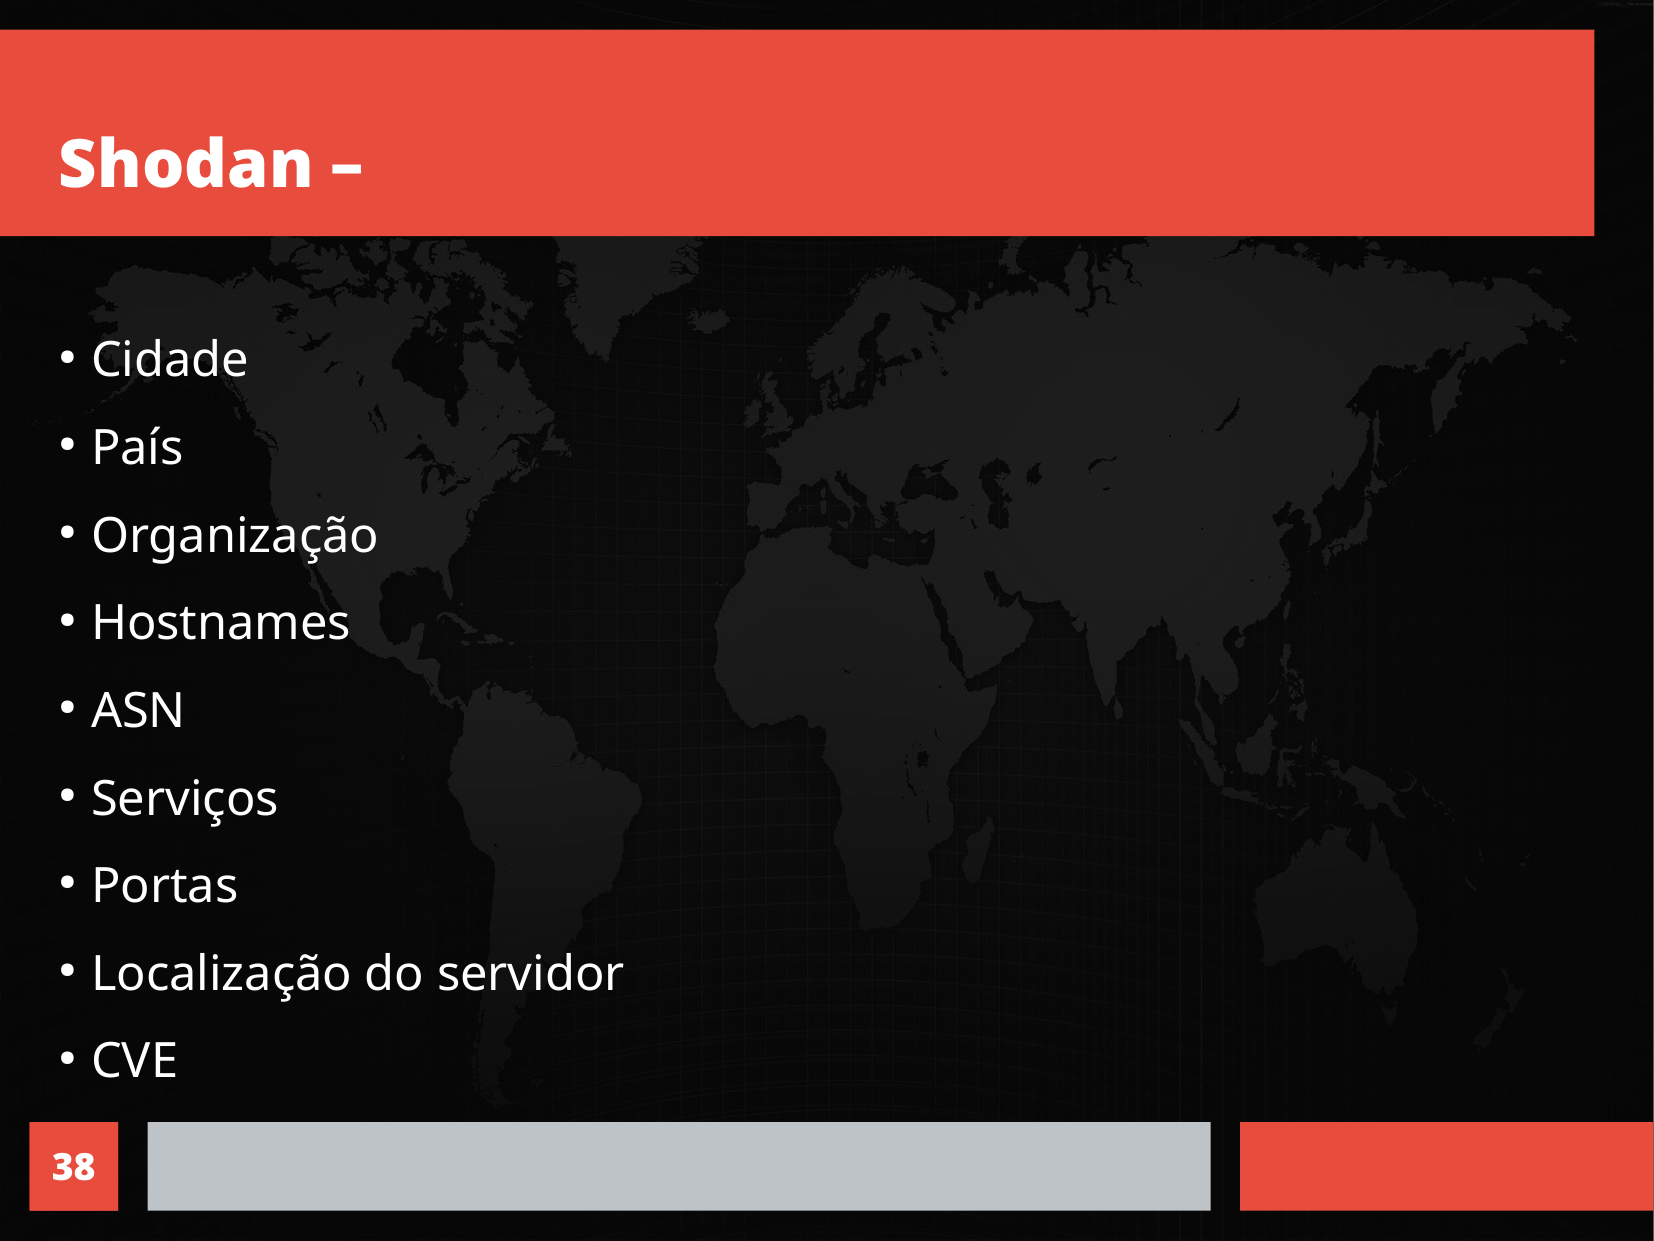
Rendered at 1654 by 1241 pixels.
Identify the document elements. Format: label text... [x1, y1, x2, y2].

title Shodan – [59, 59, 1595, 207]
picture [0, 0, 1654, 1241]
list Cidade País Organização Hostnames ASN Serviços Portas Localização do servidor CVE [59, 324, 1565, 1093]
